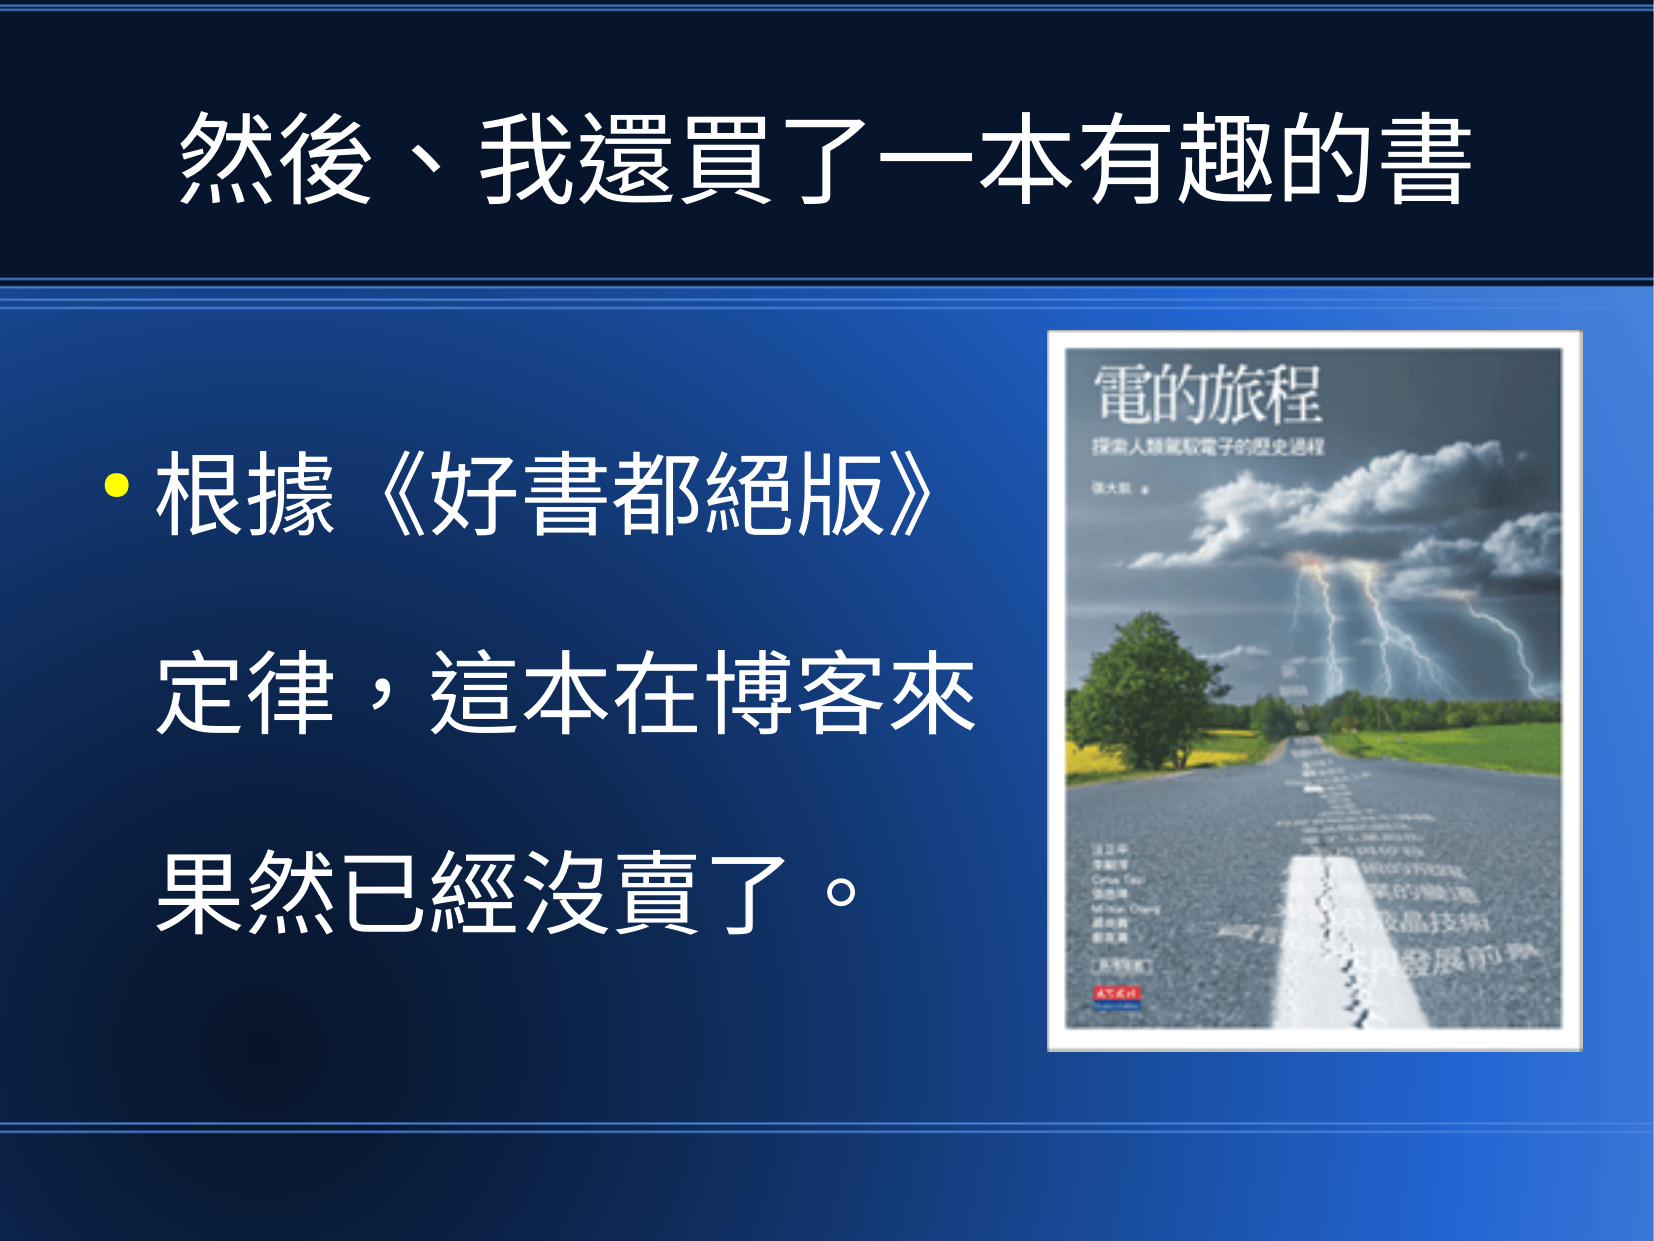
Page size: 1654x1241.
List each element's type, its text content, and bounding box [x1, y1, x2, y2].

title 然後、我還買了一本有趣的書 [82, 49, 1571, 257]
picture [0, 0, 1654, 1241]
list 根據《好書都絕版》定律，這本在博客來果然已經沒賣了。 [82, 355, 1016, 1241]
